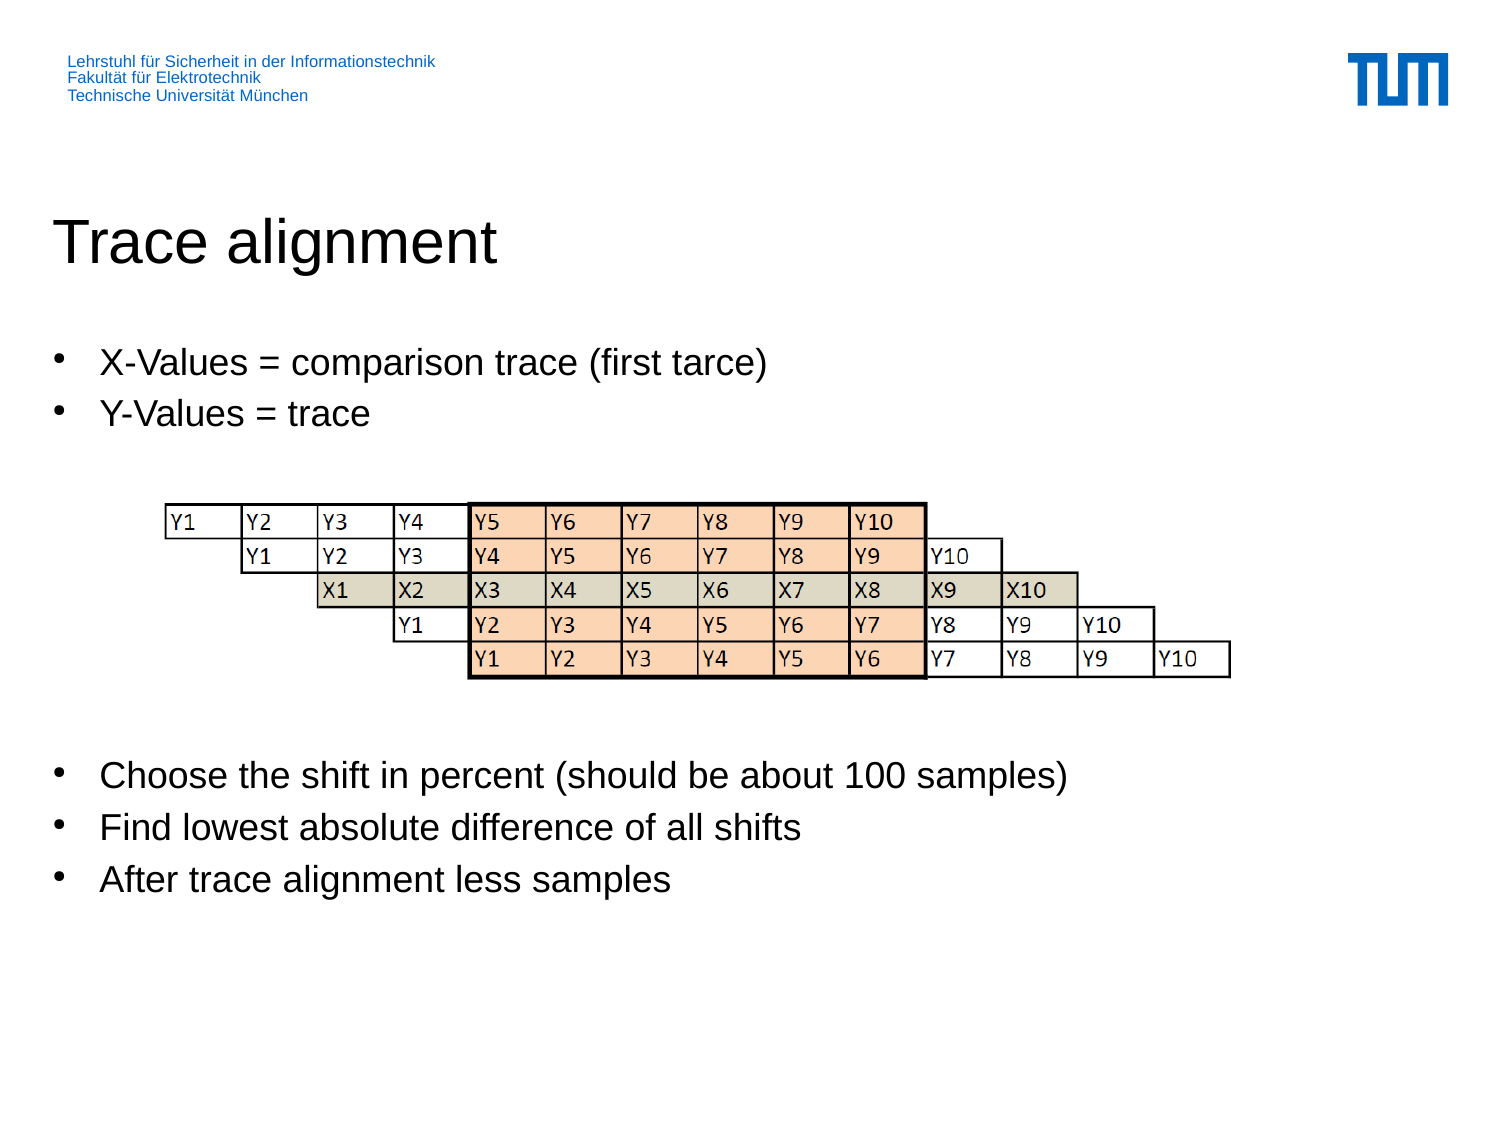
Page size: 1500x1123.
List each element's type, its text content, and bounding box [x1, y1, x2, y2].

picture [159, 490, 1251, 699]
list X-Values = comparison trace (first tarce) Y-Values = trace Choose the shift in percent (should be about 100 samples) Find lowest absolute difference of all shifts After trace alignment less samples [52, 330, 1453, 928]
title Trace alignment [52, 200, 1453, 260]
